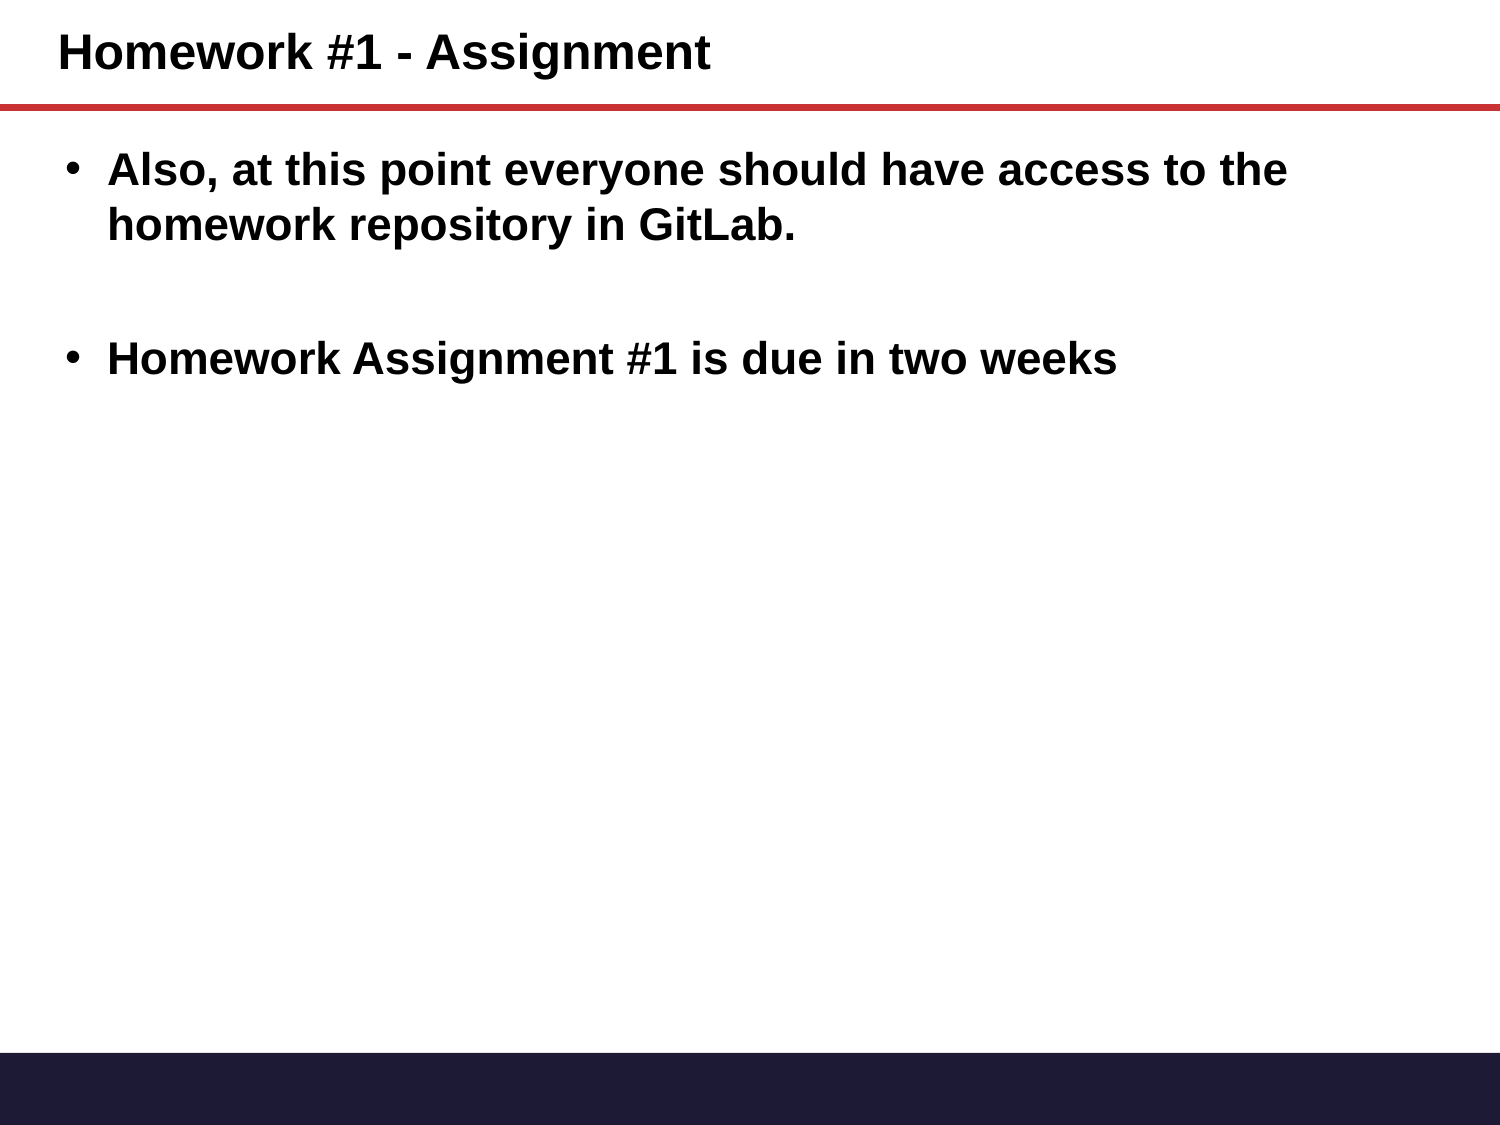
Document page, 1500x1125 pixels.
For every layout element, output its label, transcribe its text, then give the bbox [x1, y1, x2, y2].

title Homework #1 - Assignment [50, 0, 948, 108]
text_box Also, at this point everyone should have access to the homework repository in GitLab. Homework Assignment #1 is due in two weeks [49, 124, 1484, 399]
